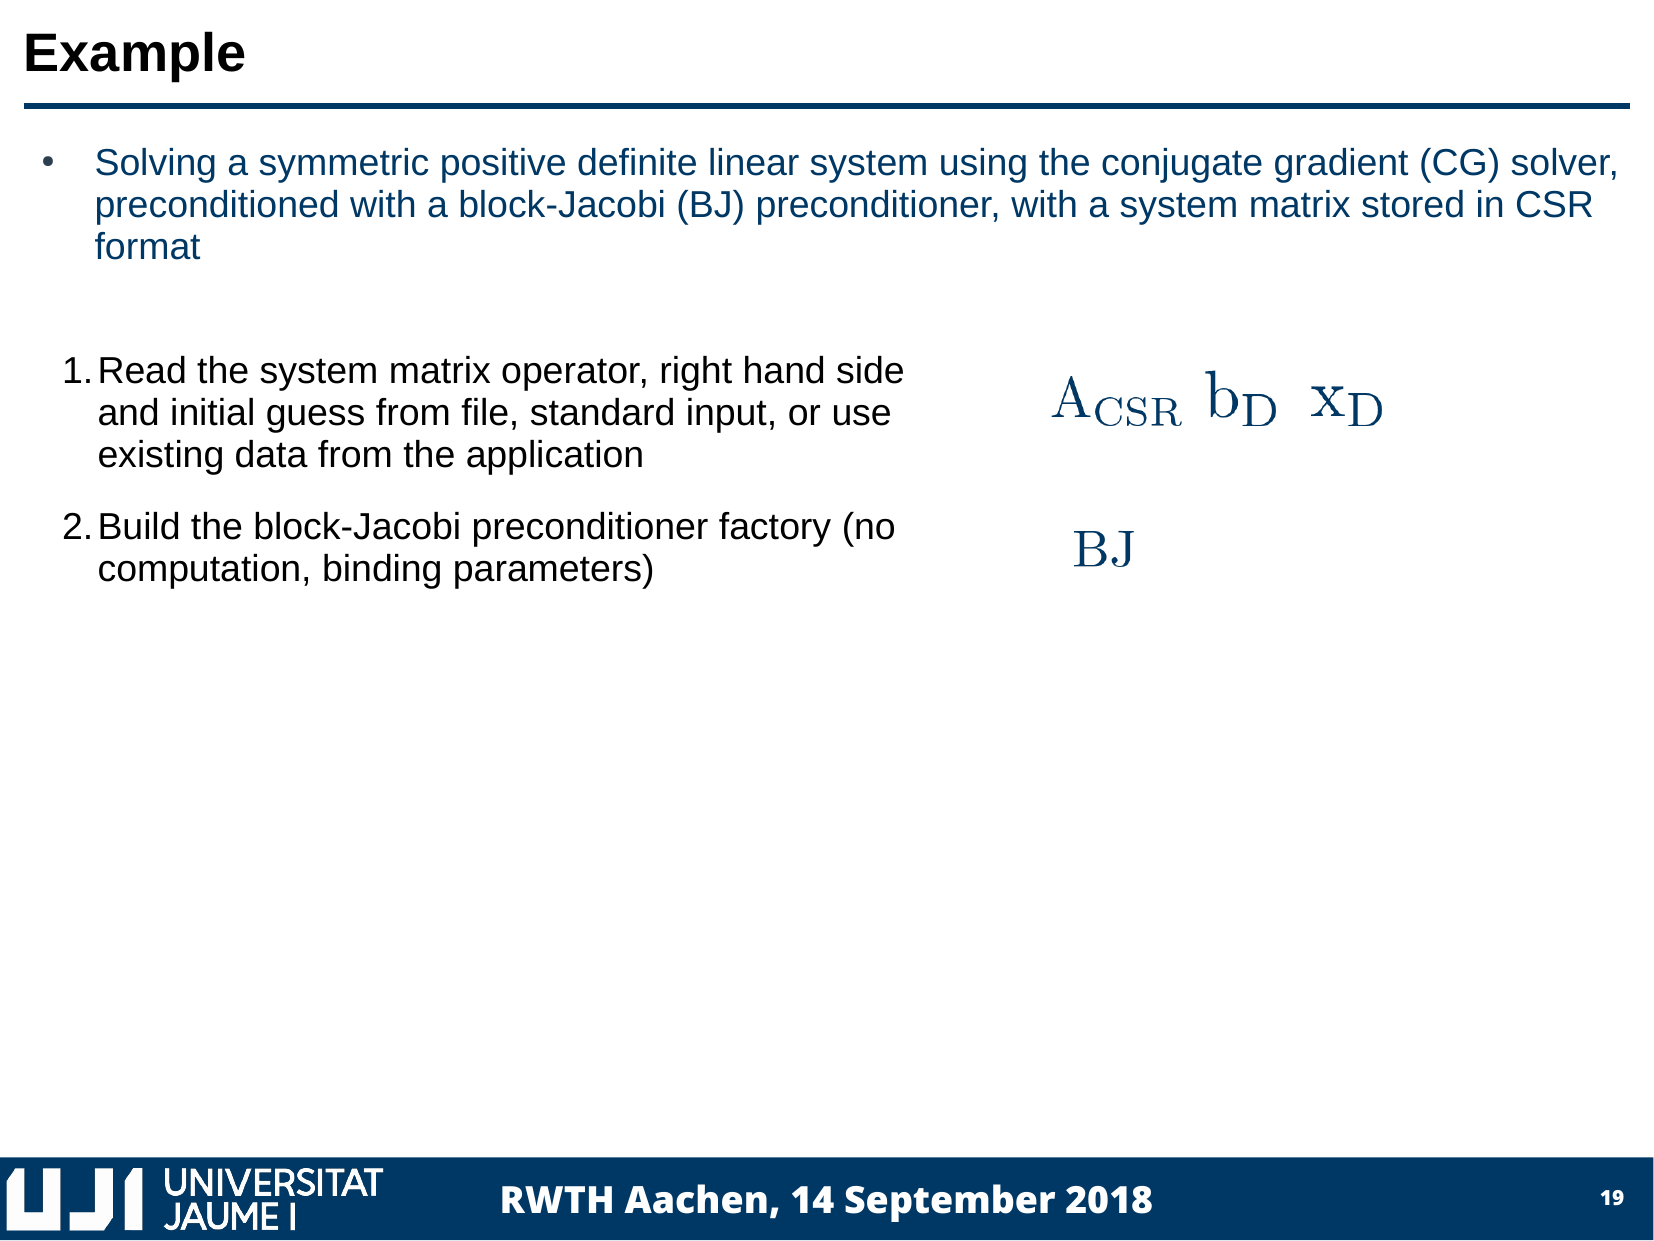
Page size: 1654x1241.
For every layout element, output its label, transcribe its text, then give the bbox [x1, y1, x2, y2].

title Example [23, 0, 1630, 107]
picture [1205, 370, 1276, 426]
picture [1051, 376, 1182, 426]
text_box Read the system matrix operator, right hand side and initial guess from file, standard input, or use existing data from the application Build the block-Jacobi preconditioner factory (no computation, binding parameters) [47, 342, 993, 980]
picture [1311, 386, 1382, 426]
picture [1074, 530, 1134, 567]
list Solving a symmetric positive definite linear system using the conjugate gradient (CG) solver, preconditioned with a block-Jacobi (BJ) preconditioner, with a system matrix stored in CSR format [23, 141, 1630, 284]
picture [0, 1158, 390, 1241]
